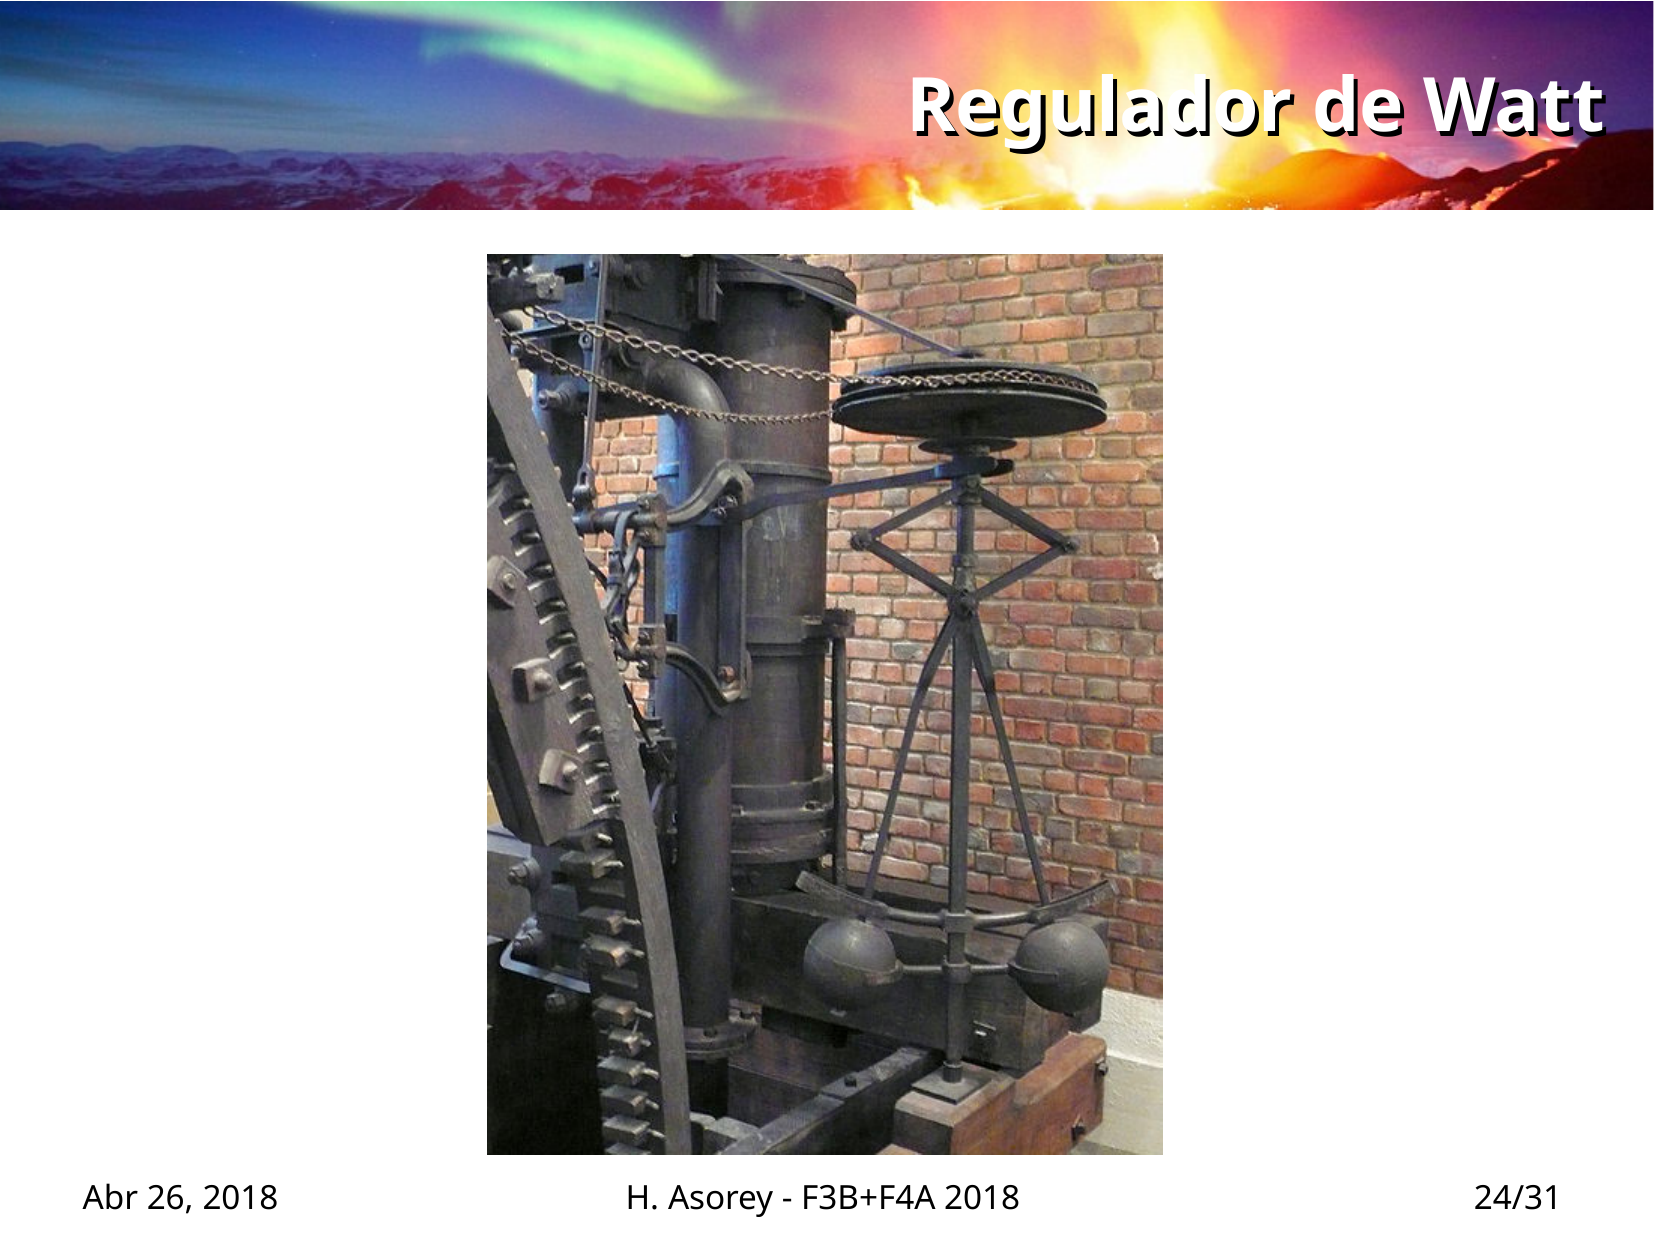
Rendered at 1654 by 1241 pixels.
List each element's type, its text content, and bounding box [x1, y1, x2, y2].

picture [487, 254, 1163, 1156]
picture [0, 1, 1654, 210]
title Regulador de Watt [45, 15, 1606, 191]
